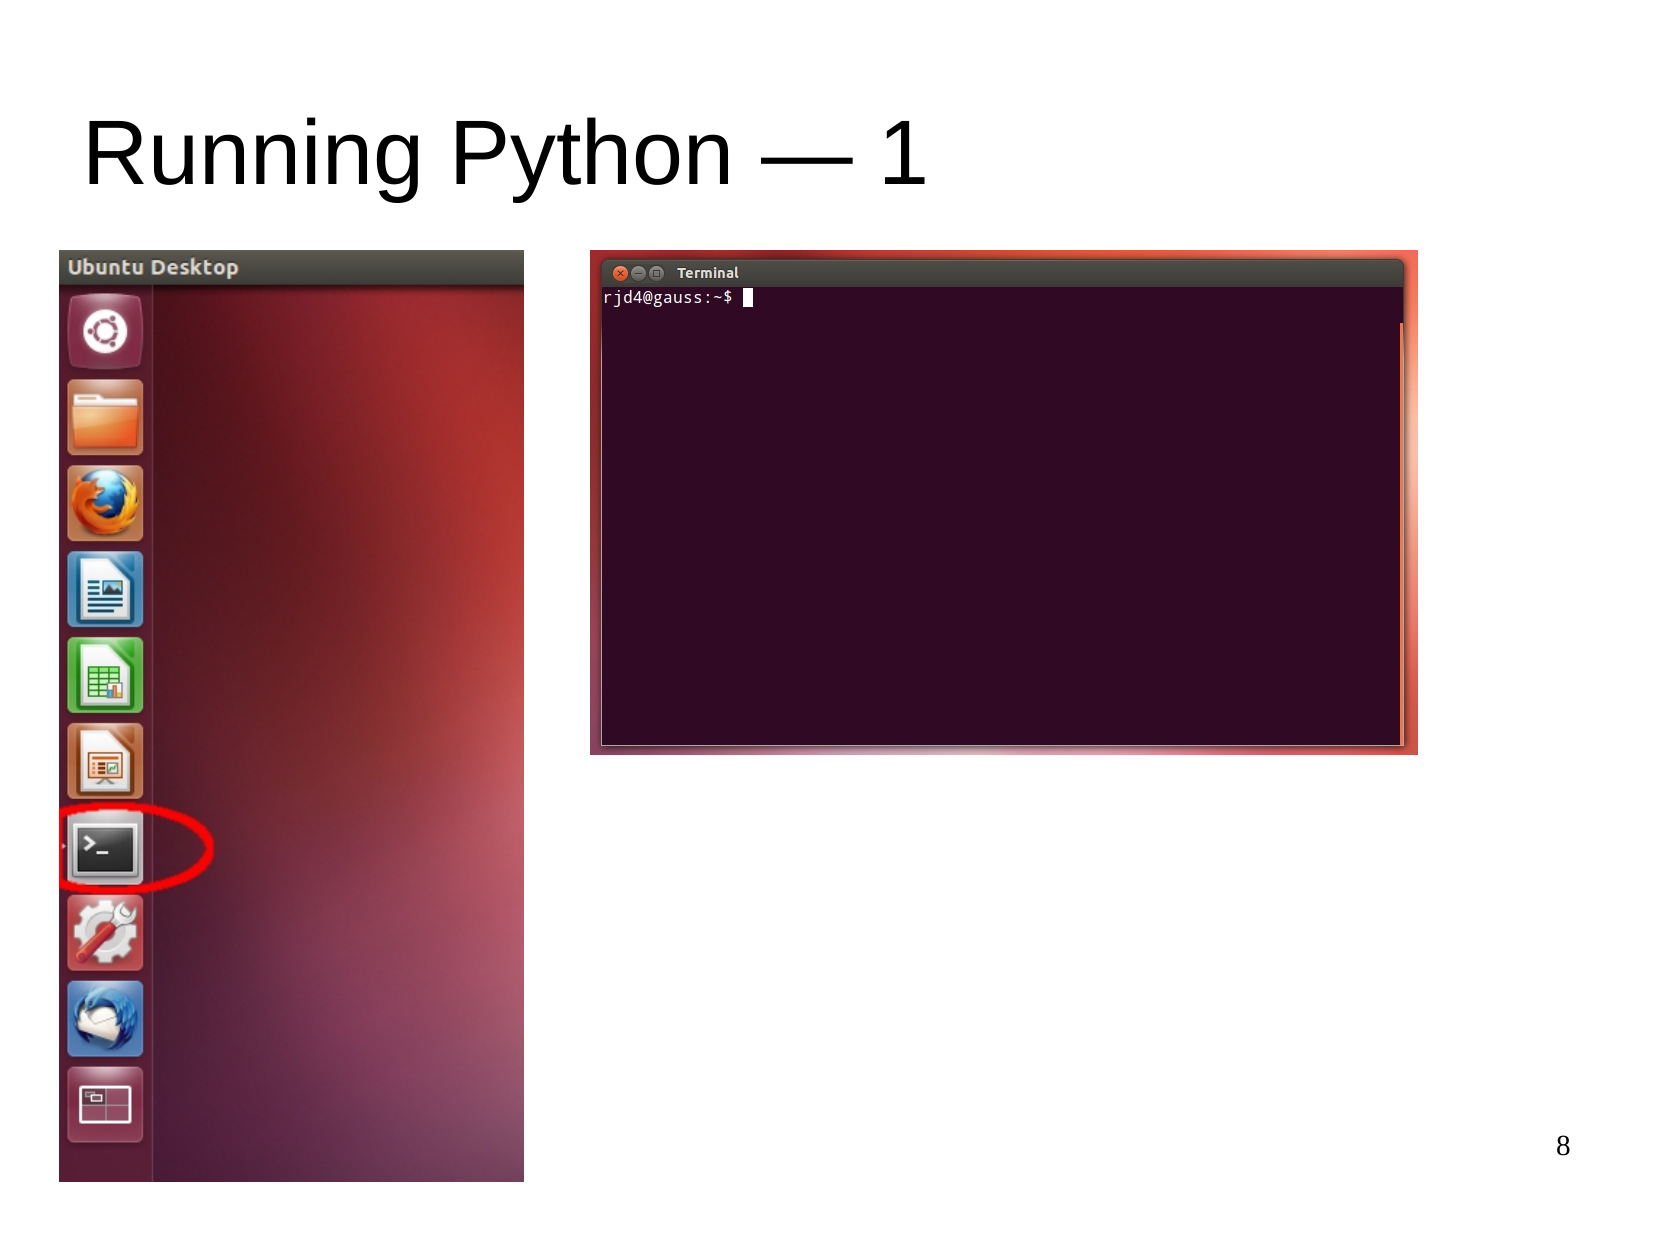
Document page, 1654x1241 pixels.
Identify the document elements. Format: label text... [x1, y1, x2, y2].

picture [59, 250, 524, 1182]
title Running Python ― 1 [82, 49, 1571, 257]
picture [590, 250, 1418, 755]
